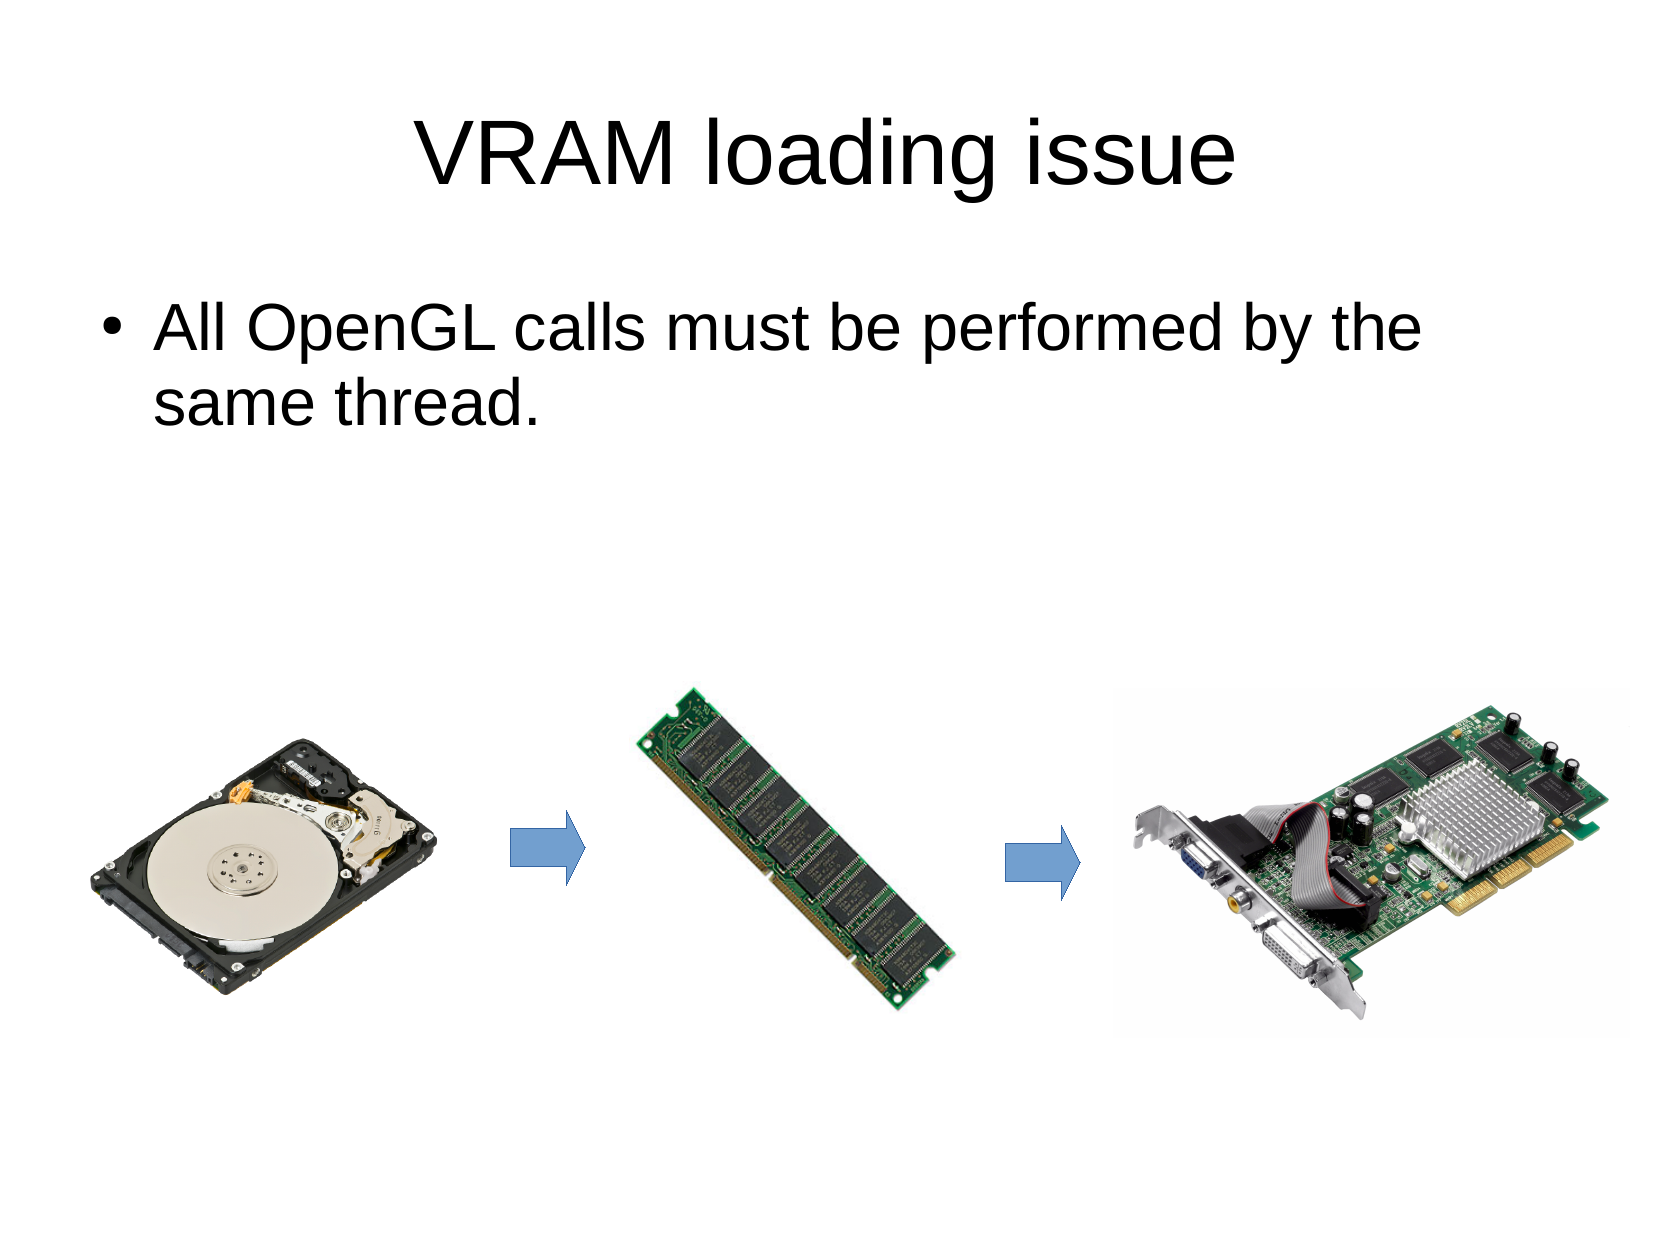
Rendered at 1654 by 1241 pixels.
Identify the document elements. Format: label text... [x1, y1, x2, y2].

picture [1113, 688, 1630, 1038]
list All OpenGL calls must be performed by the same thread. [82, 290, 1571, 1010]
picture [82, 726, 445, 1004]
title VRAM loading issue [82, 49, 1571, 257]
picture [629, 681, 966, 1018]
text_box [510, 810, 586, 886]
text_box [1005, 825, 1081, 901]
